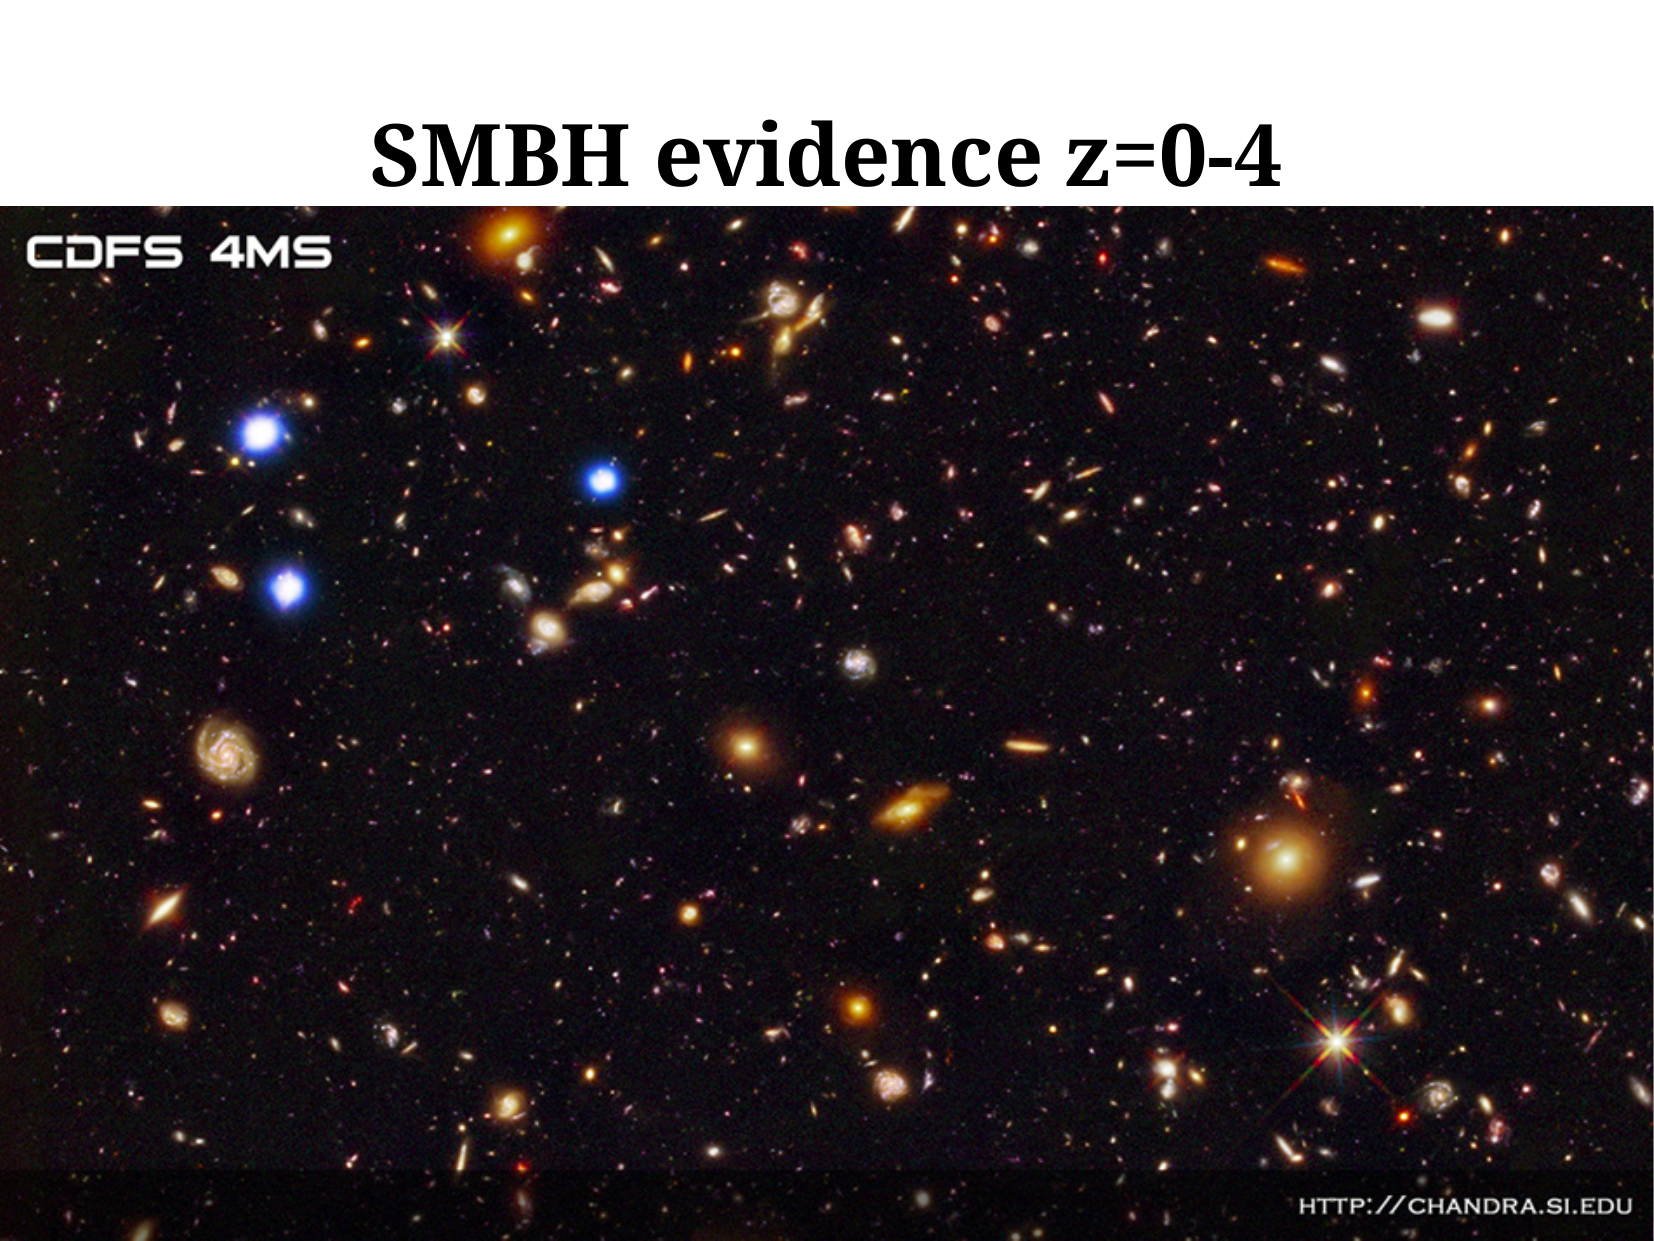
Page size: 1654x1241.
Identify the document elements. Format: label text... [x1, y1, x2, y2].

picture [0, 206, 1654, 1241]
title SMBH evidence z=0-4 [82, 49, 1571, 206]
